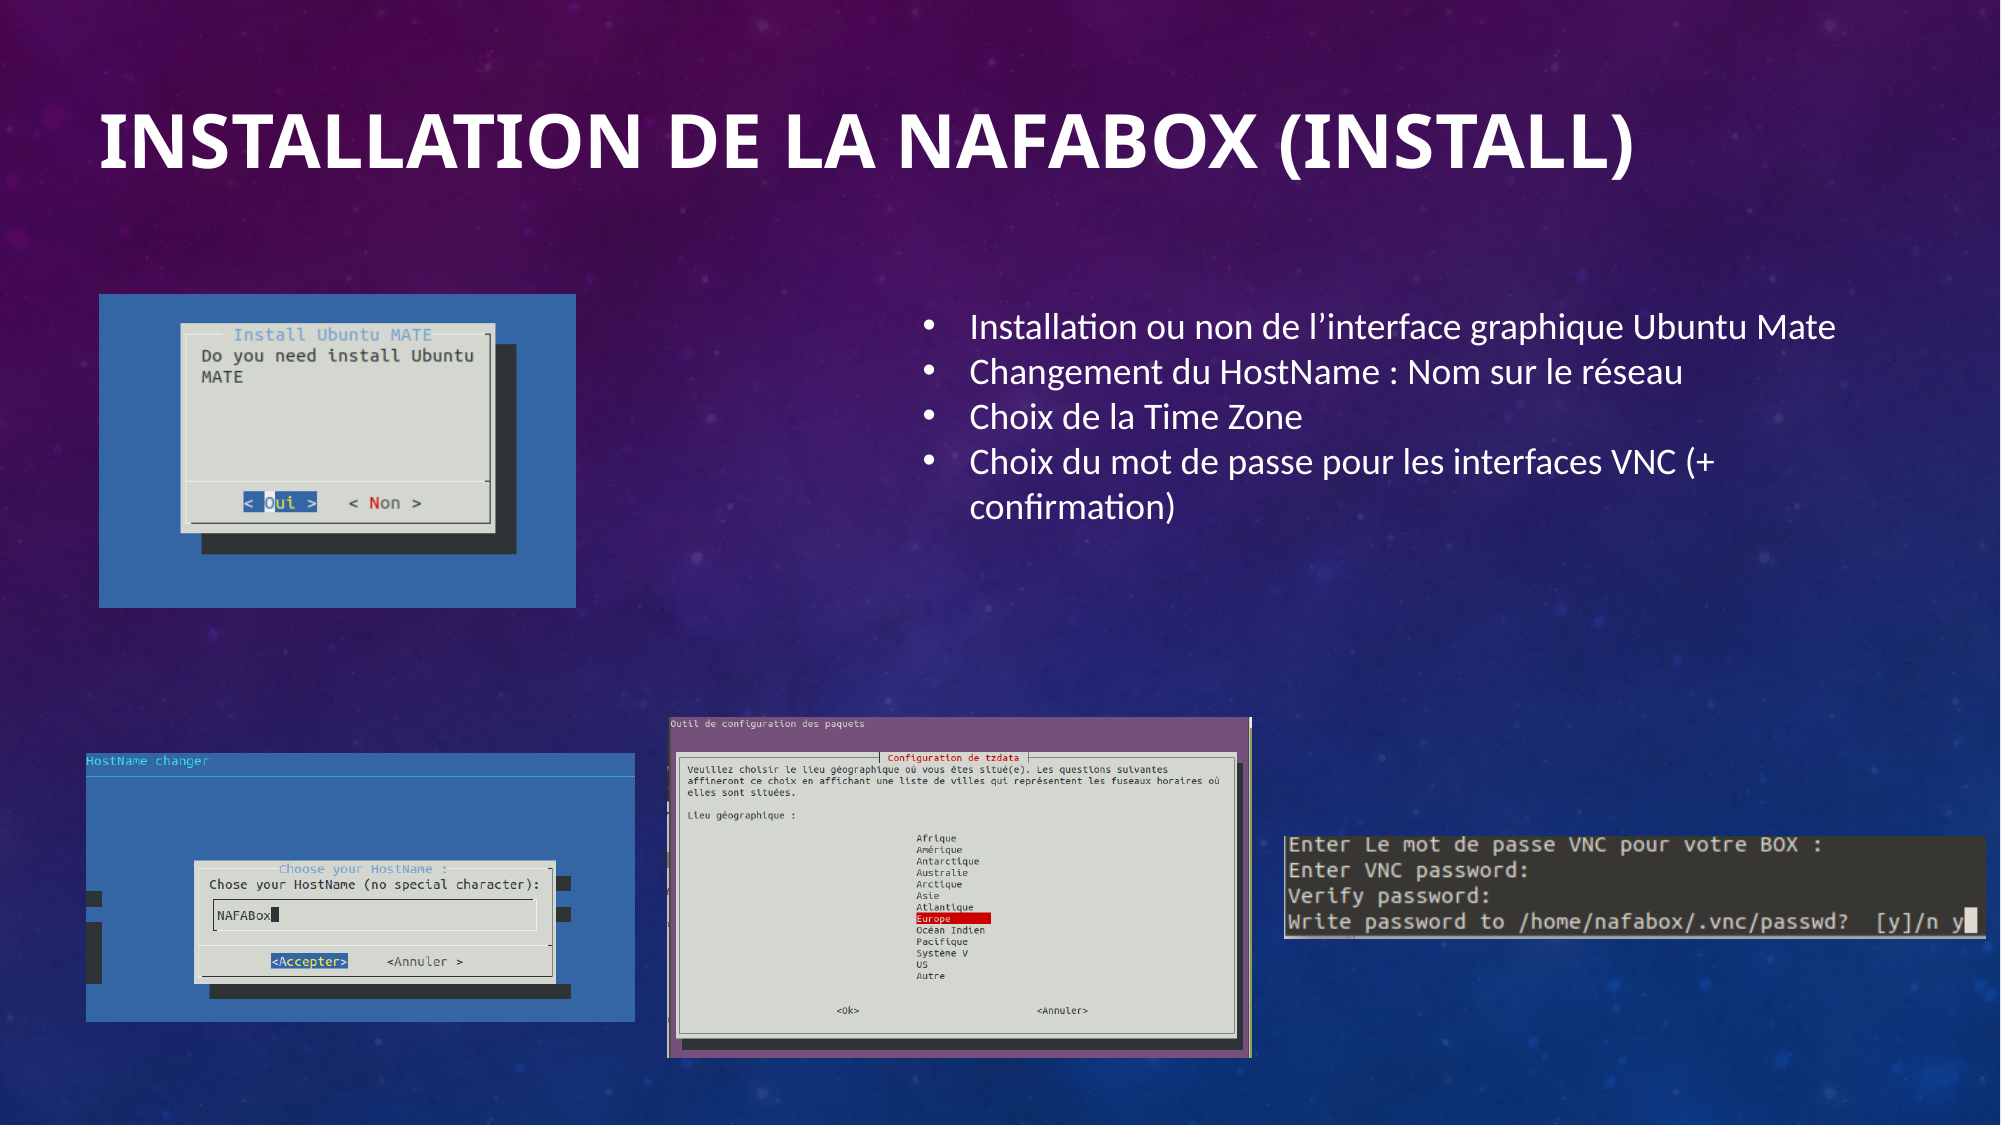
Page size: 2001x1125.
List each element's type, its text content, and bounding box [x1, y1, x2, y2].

picture [0, 0, 2001, 1125]
text_box Installation ou non de l’interface graphique Ubuntu Mate Changement du HostName : Nom sur le réseau Choix de la Time Zone Choix du mot de passe pour les interfaces VNC (+ confirmation) [907, 294, 1939, 625]
title Installation de la nafabox (install) [99, 44, 1900, 232]
